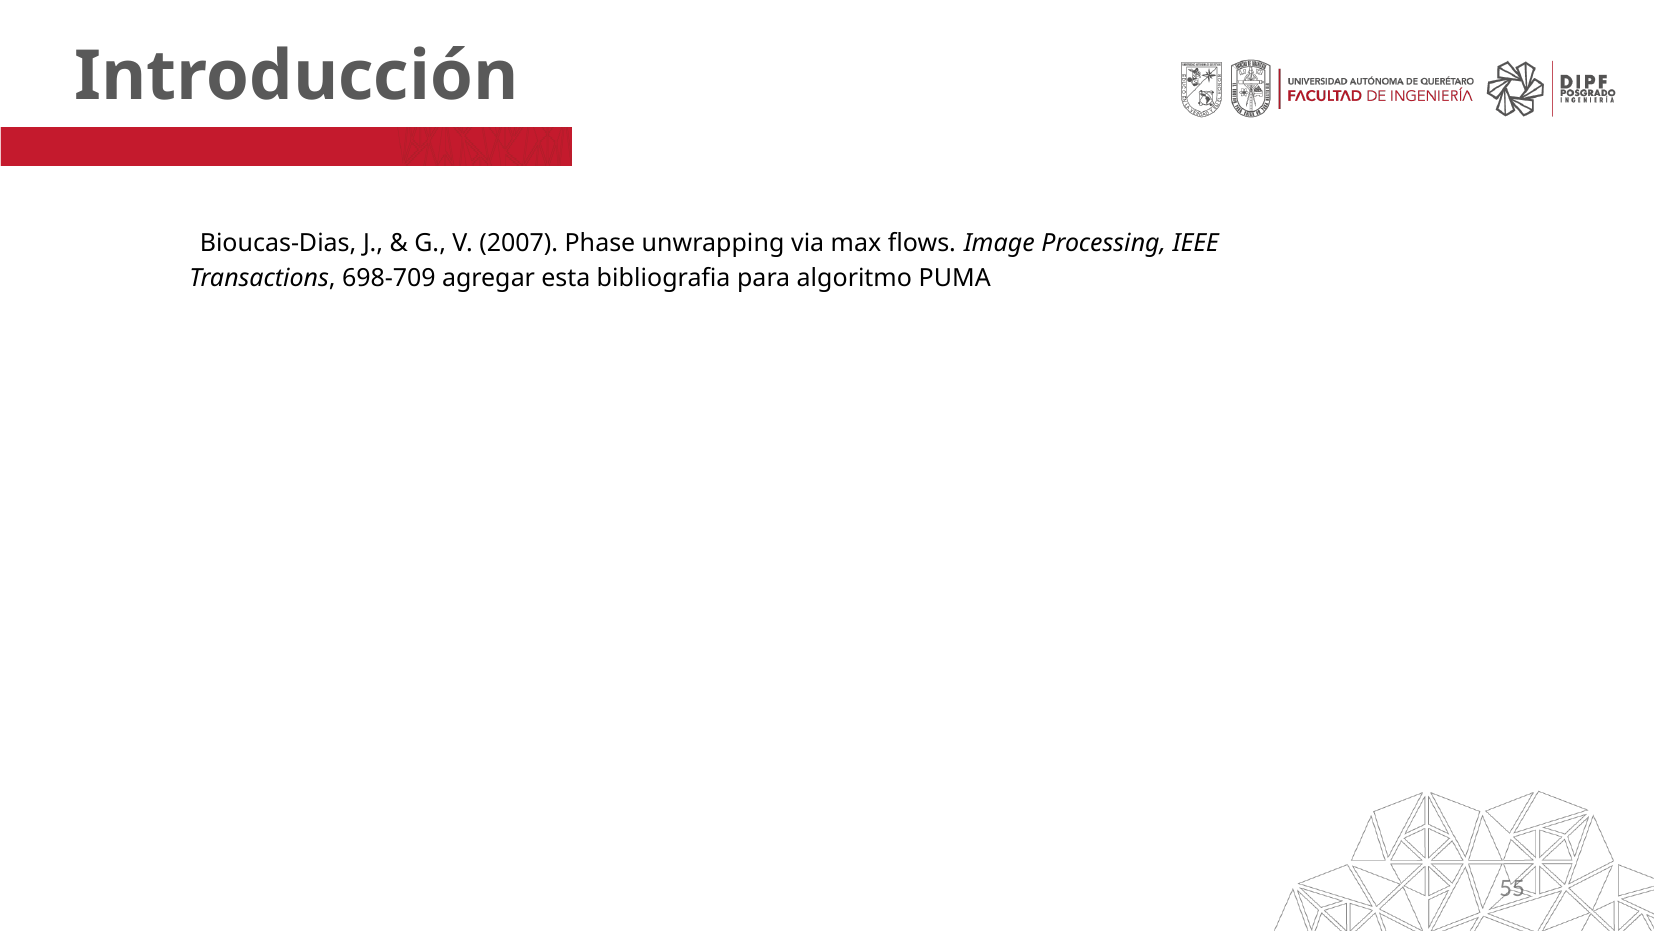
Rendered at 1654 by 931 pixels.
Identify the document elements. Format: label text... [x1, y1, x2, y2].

text_box Bioucas-Dias, J., & G., V. (2007). Phase unwrapping via max flows. Image Processing, IEEE Transactions, 698-709 agregar esta bibliografia para algoritmo PUMA [174, 210, 1241, 296]
picture [0, 127, 572, 166]
picture [1257, 781, 1654, 931]
text_box Introducción [54, 11, 572, 127]
picture [1176, 54, 1620, 133]
